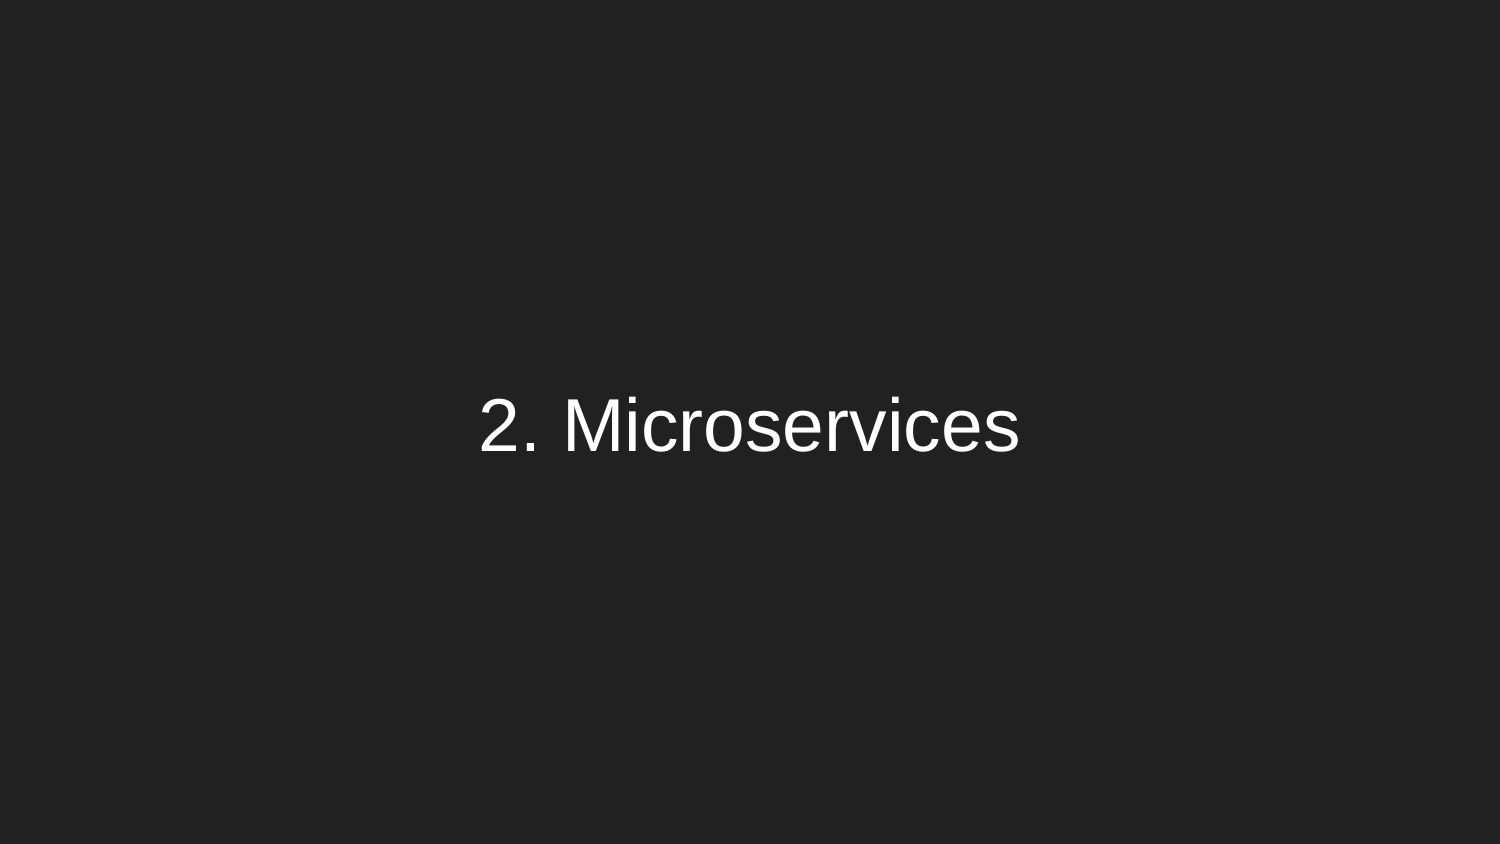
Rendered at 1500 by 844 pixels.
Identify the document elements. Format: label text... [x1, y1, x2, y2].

title 2. Microservices [51, 352, 1449, 491]
